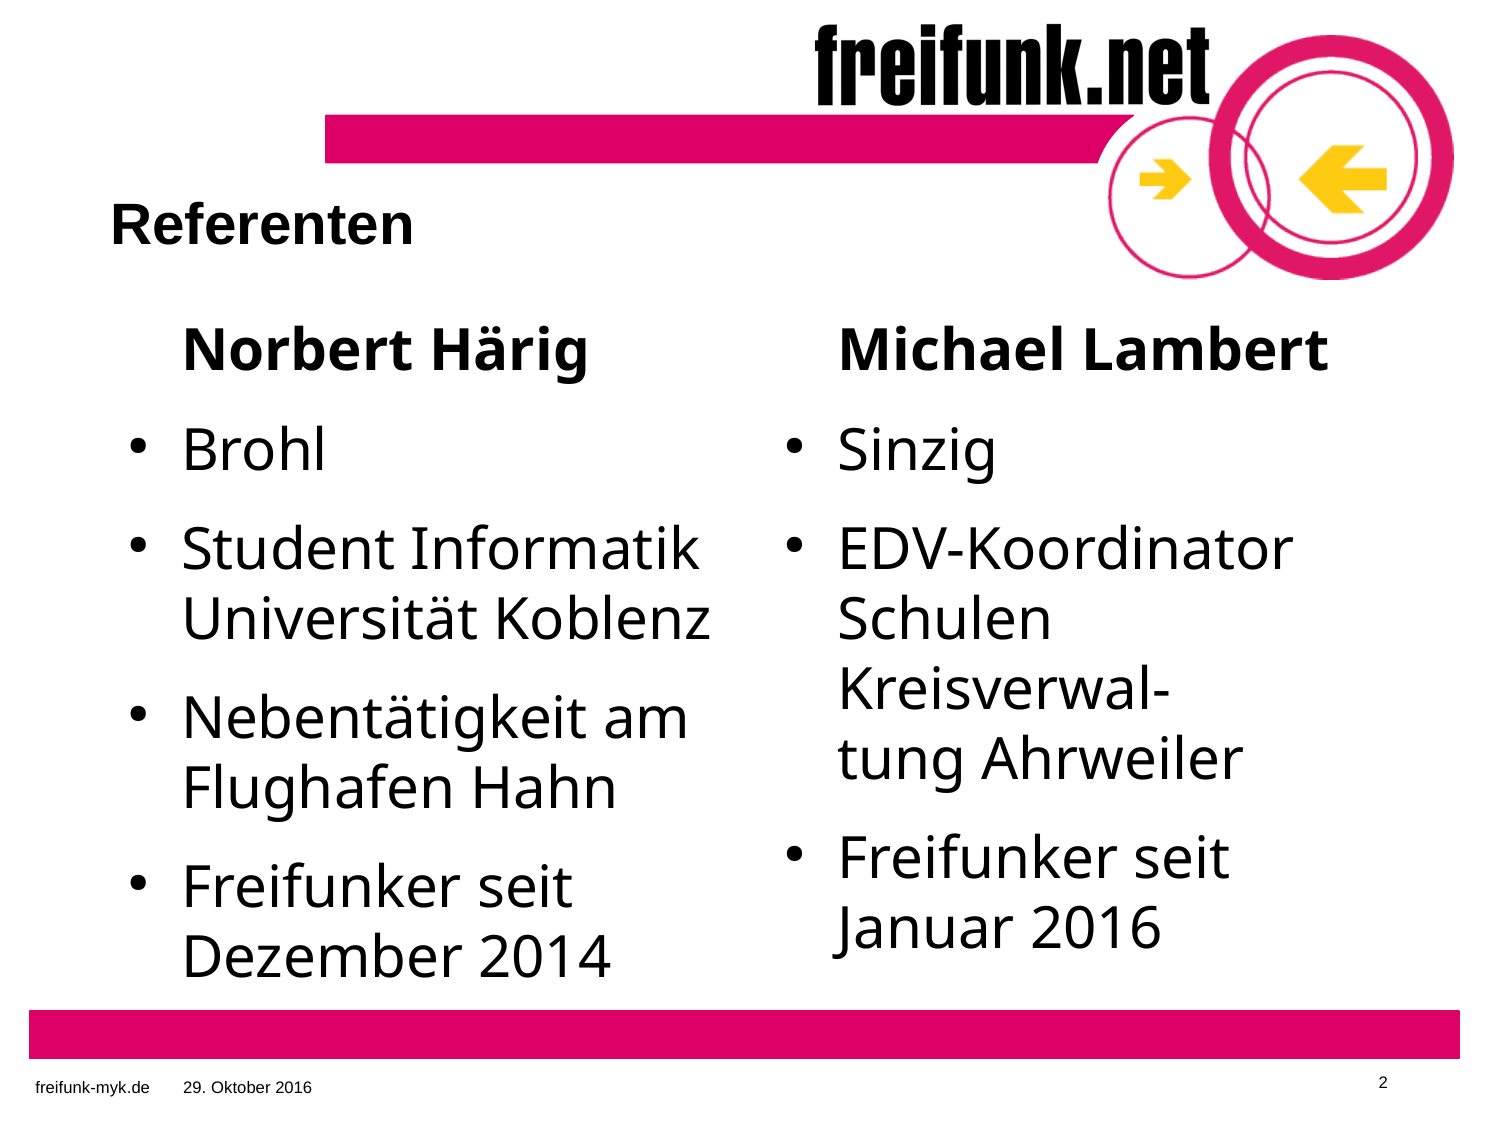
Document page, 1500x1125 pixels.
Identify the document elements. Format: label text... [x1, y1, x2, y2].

title Referenten [110, 160, 1093, 282]
list Michael Lambert Sinzig EDV-Koordinator Schulen Kreisverwal- tung Ahrweiler Freifunker seit Januar 2016 [766, 312, 1392, 1000]
picture [816, 24, 1454, 280]
list Norbert Härig Brohl Student Informatik Universität Koblenz Nebentätigkeit am Flughafen Hahn Freifunker seit Dezember 2014 [110, 312, 736, 1000]
